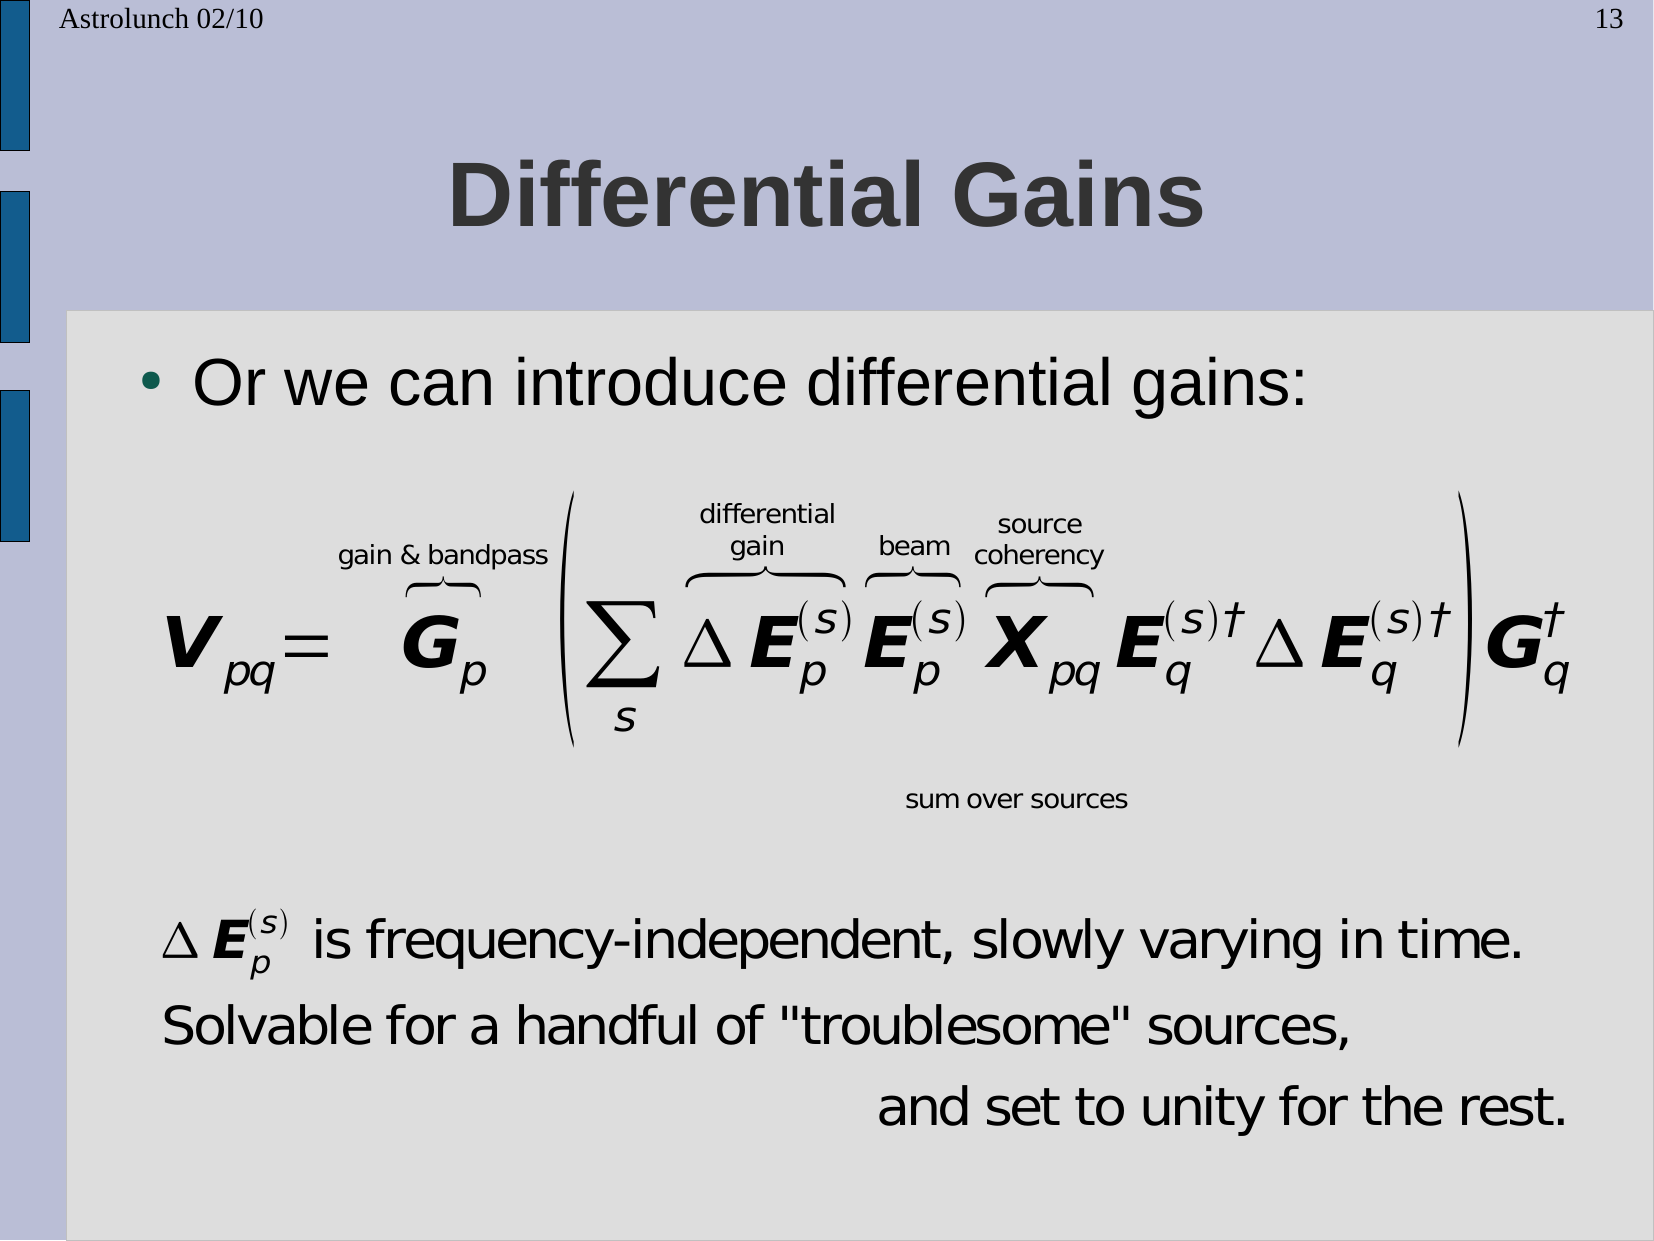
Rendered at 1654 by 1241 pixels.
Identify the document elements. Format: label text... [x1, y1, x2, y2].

chart [155, 487, 1576, 1141]
title Differential Gains [121, 91, 1534, 299]
list Or we can introduce differential gains: [121, 344, 1534, 488]
